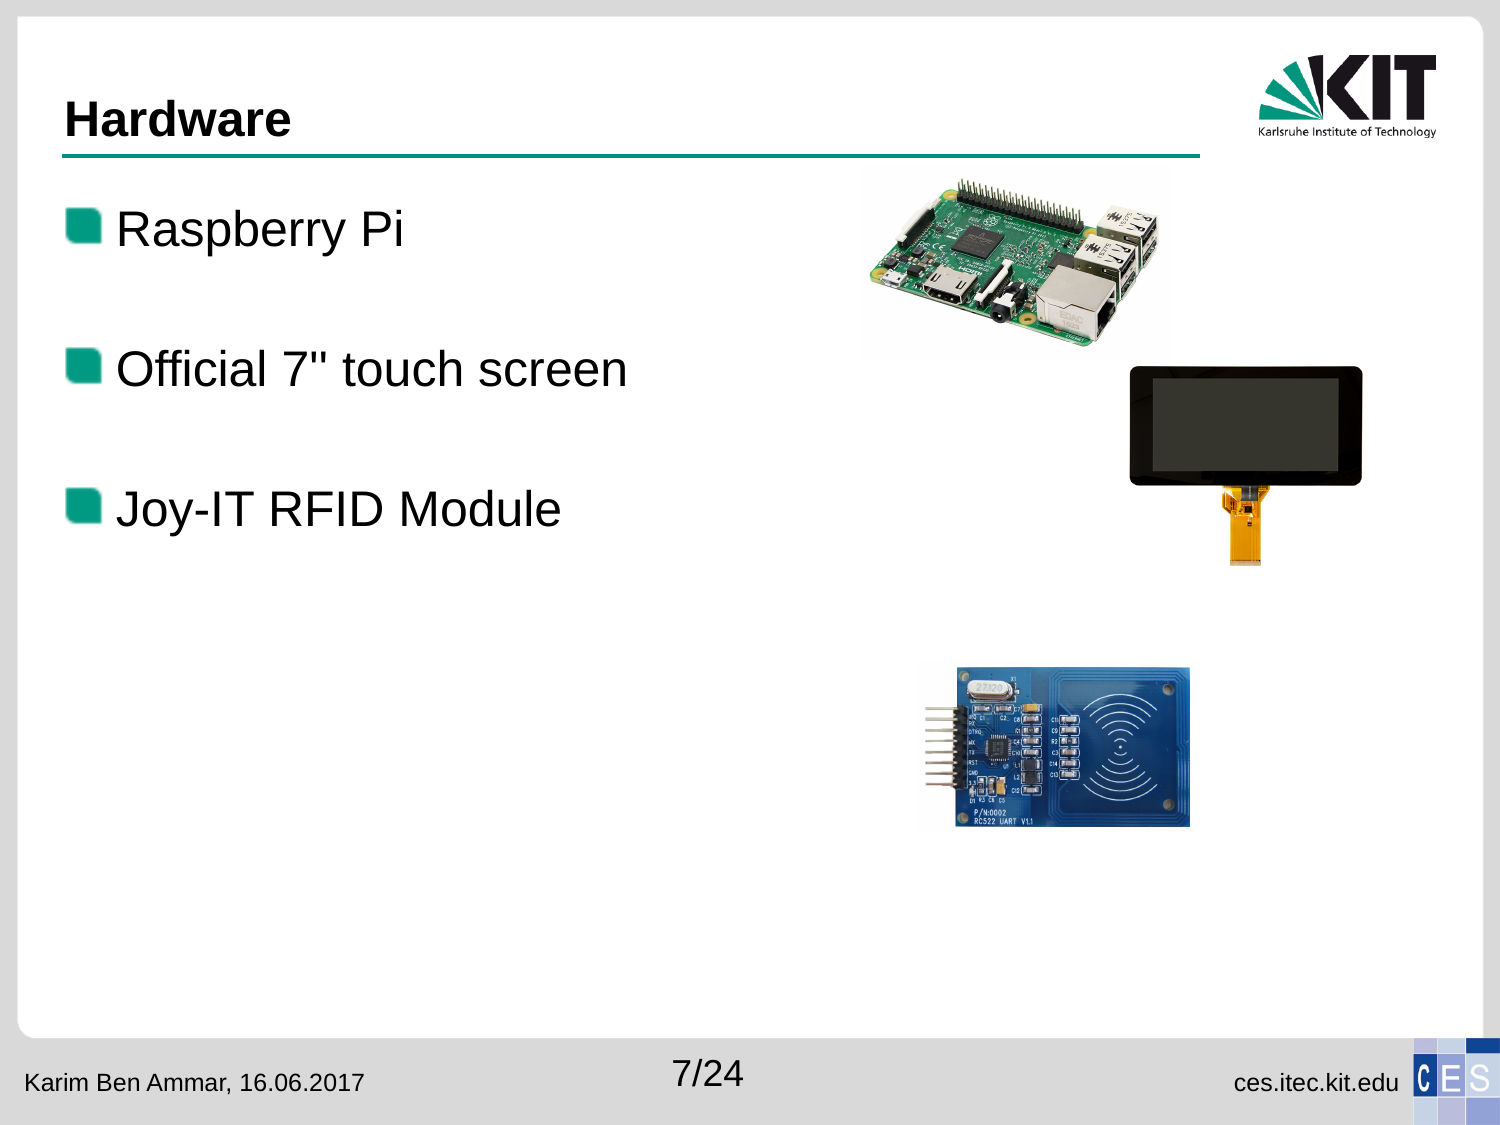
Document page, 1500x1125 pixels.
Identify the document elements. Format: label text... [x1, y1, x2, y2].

title Hardware [64, 54, 1198, 147]
picture [0, 0, 1500, 1125]
text_box 7/24 [656, 1045, 775, 1117]
list Raspberry Pi Official 7'' touch screen Joy-IT RFID Module [64, 196, 961, 1000]
